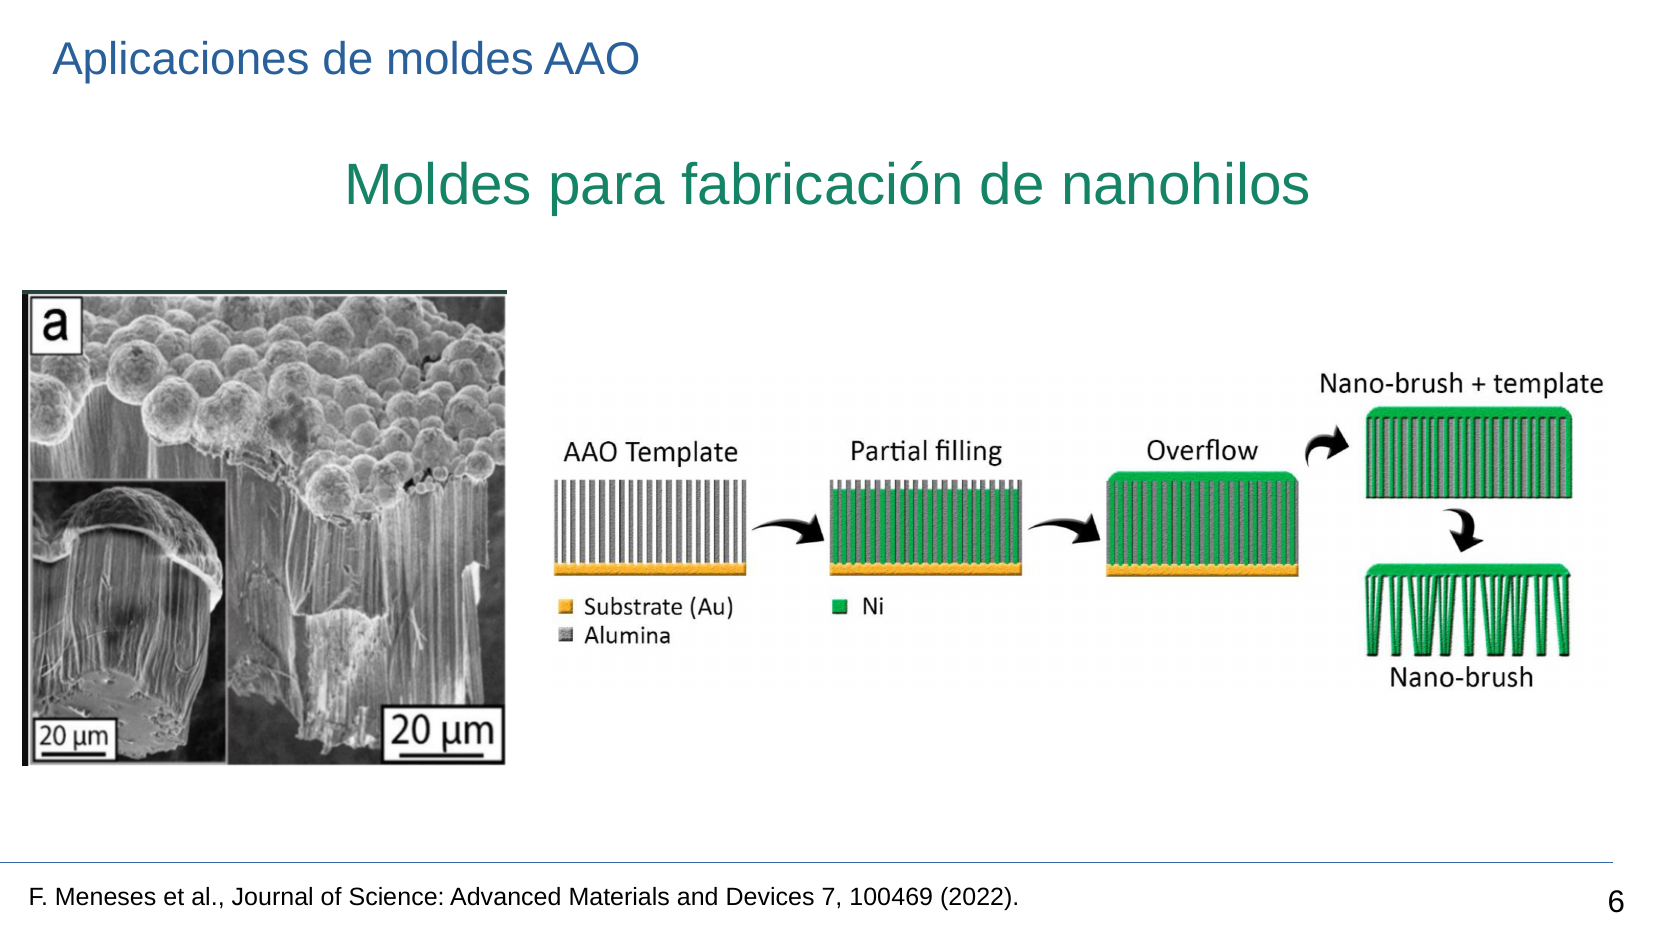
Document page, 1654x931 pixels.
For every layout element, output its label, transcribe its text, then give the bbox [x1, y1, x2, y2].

text_box Aplicaciones de moldes AAO [37, 25, 655, 92]
text_box <number> [1537, 877, 1641, 927]
picture [550, 369, 1607, 692]
picture [22, 290, 507, 766]
text_box F. Meneses et al., Journal of Science: Advanced Materials and Devices 7, 100469 (2022). [13, 875, 1051, 931]
text_box Moldes para fabricación de nanohilos [329, 144, 1325, 225]
